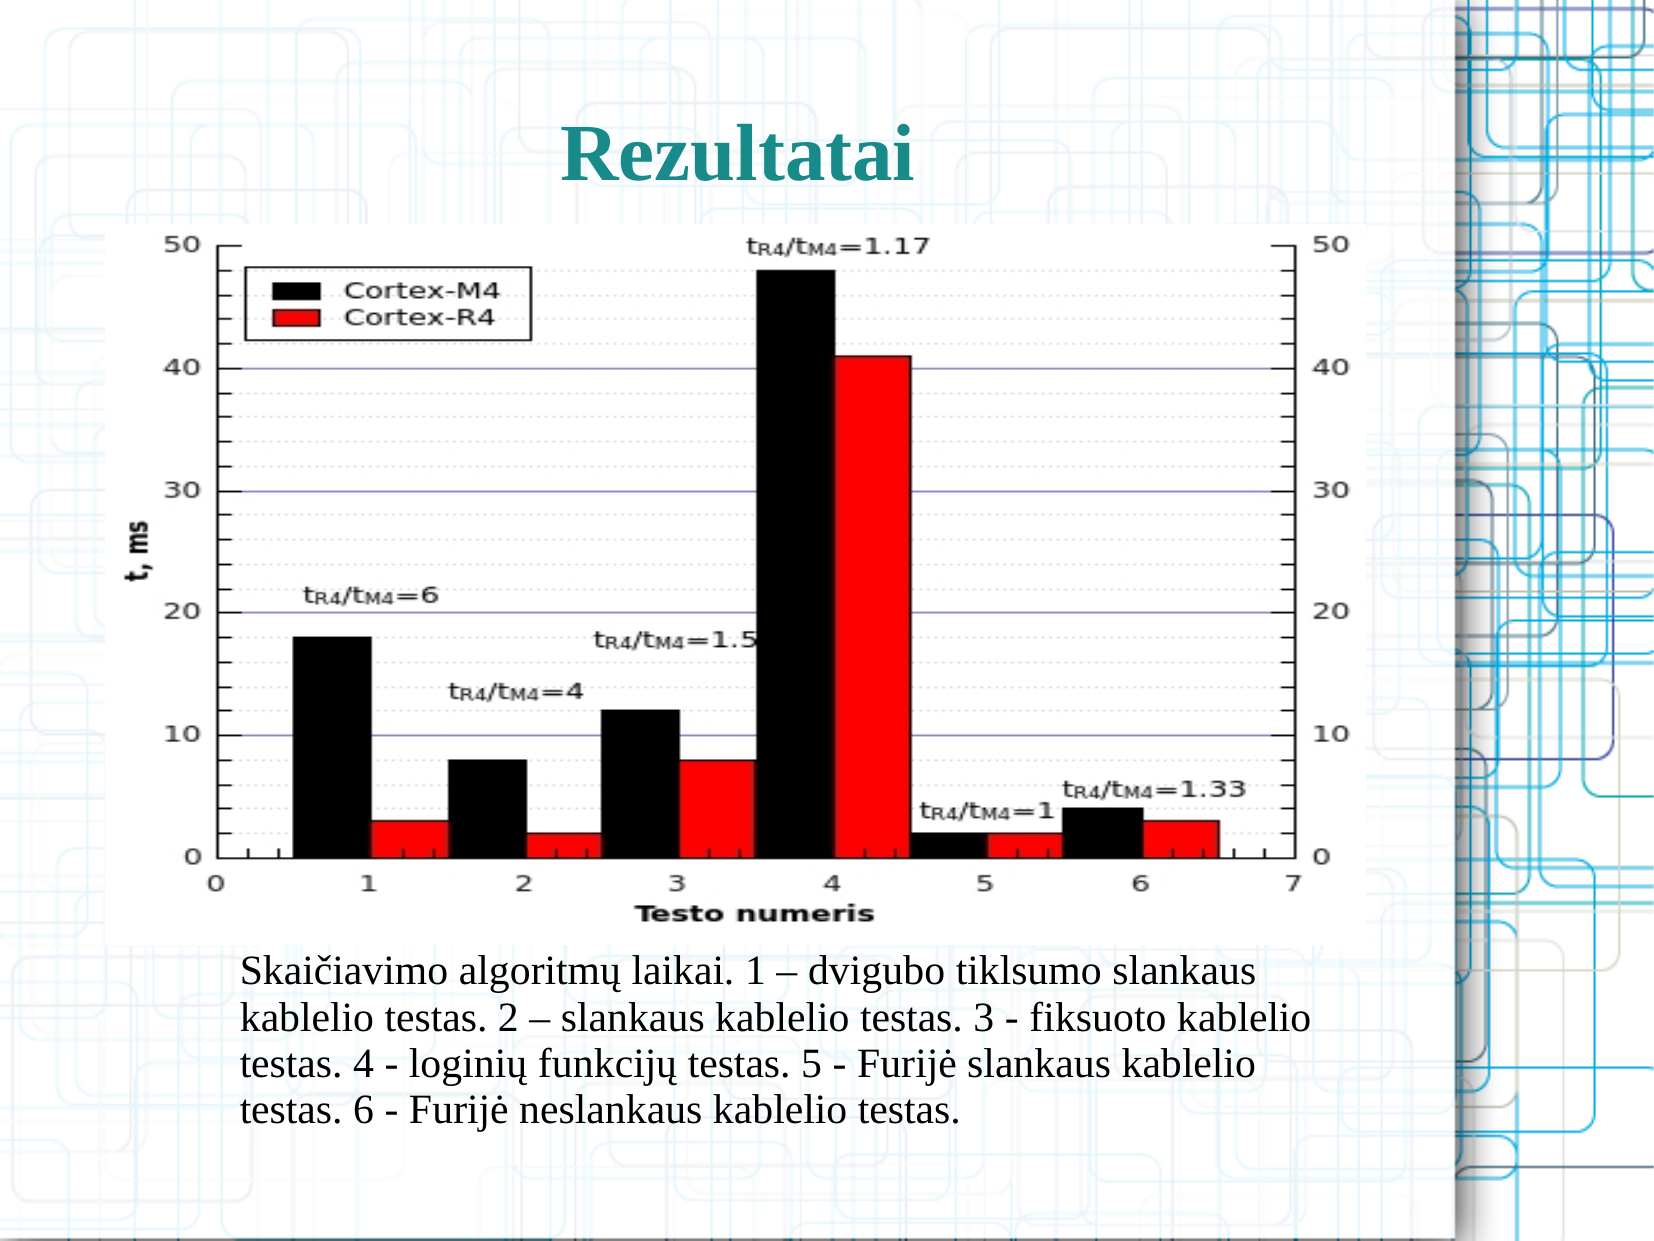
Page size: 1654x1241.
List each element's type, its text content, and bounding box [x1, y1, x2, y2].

title Rezultatai [59, 49, 1418, 257]
picture [0, 0, 1654, 1241]
text_box Skaičiavimo algoritmų laikai. 1 – dvigubo tiklsumo slankaus kablelio testas. 2 – slankaus kablelio testas. 3 - fiksuoto kablelio testas. 4 - loginių funkcijų testas. 5 - Furijė slankaus kablelio testas. 6 - Furijė neslankaus kablelio testas. [225, 940, 1351, 1141]
